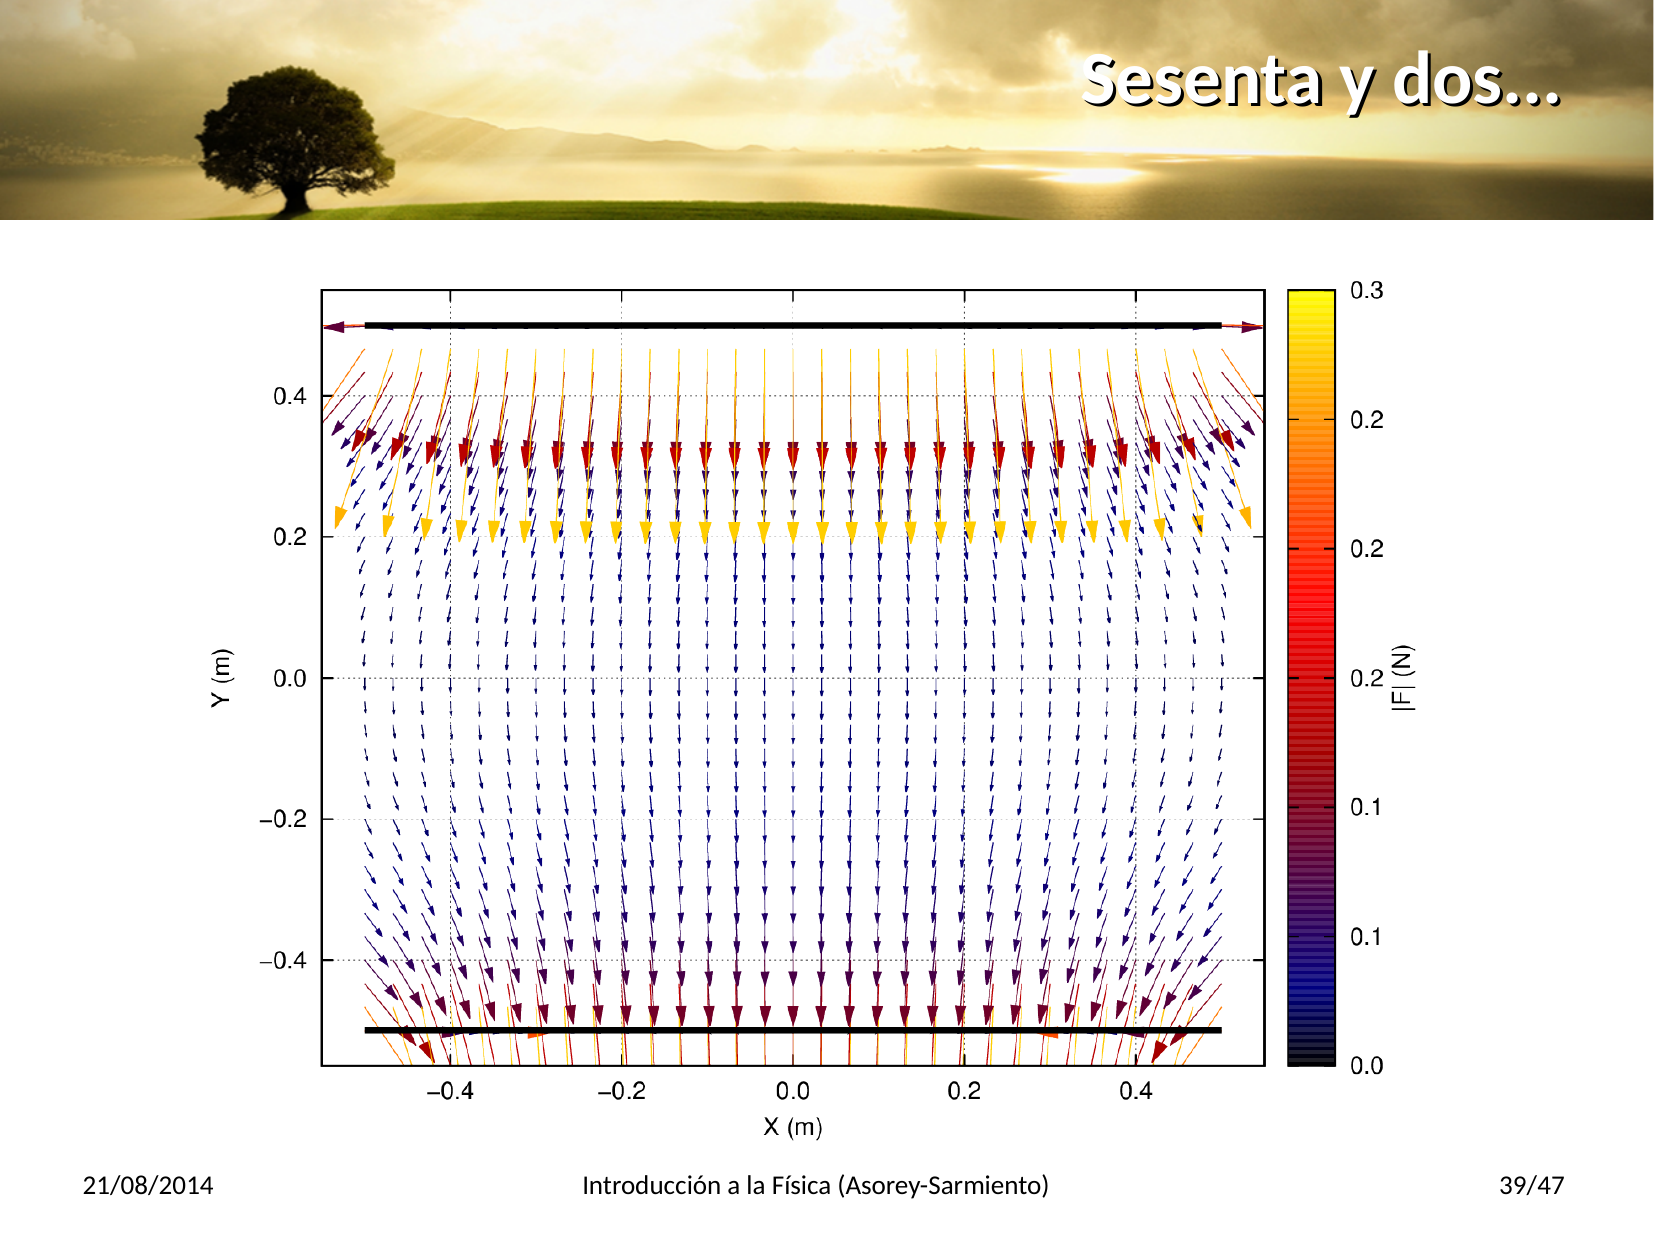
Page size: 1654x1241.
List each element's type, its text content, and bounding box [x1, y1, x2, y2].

picture [0, 0, 1654, 220]
title Sesenta y dos... [75, 19, 1564, 151]
picture [201, 260, 1464, 1144]
